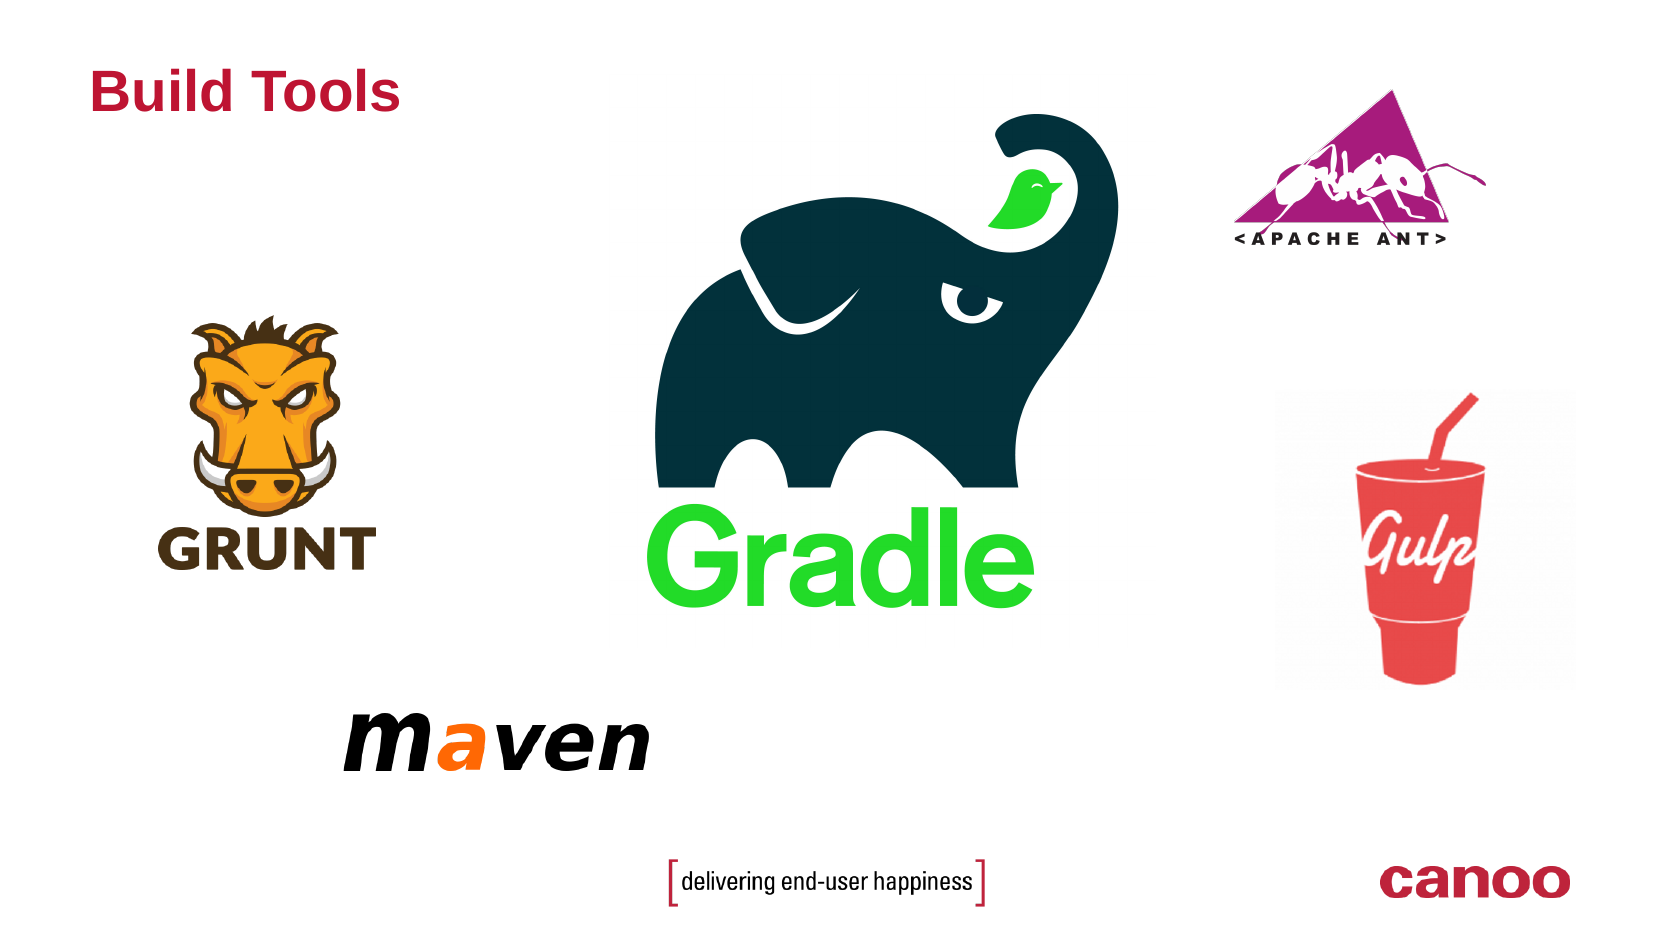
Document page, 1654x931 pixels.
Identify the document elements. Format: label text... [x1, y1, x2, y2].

picture [258, 689, 721, 796]
picture [1275, 389, 1576, 691]
picture [609, 74, 1156, 649]
picture [1380, 866, 1570, 898]
picture [662, 855, 991, 910]
title Build Tools [75, 45, 1591, 136]
picture [1234, 89, 1486, 246]
picture [158, 315, 376, 571]
